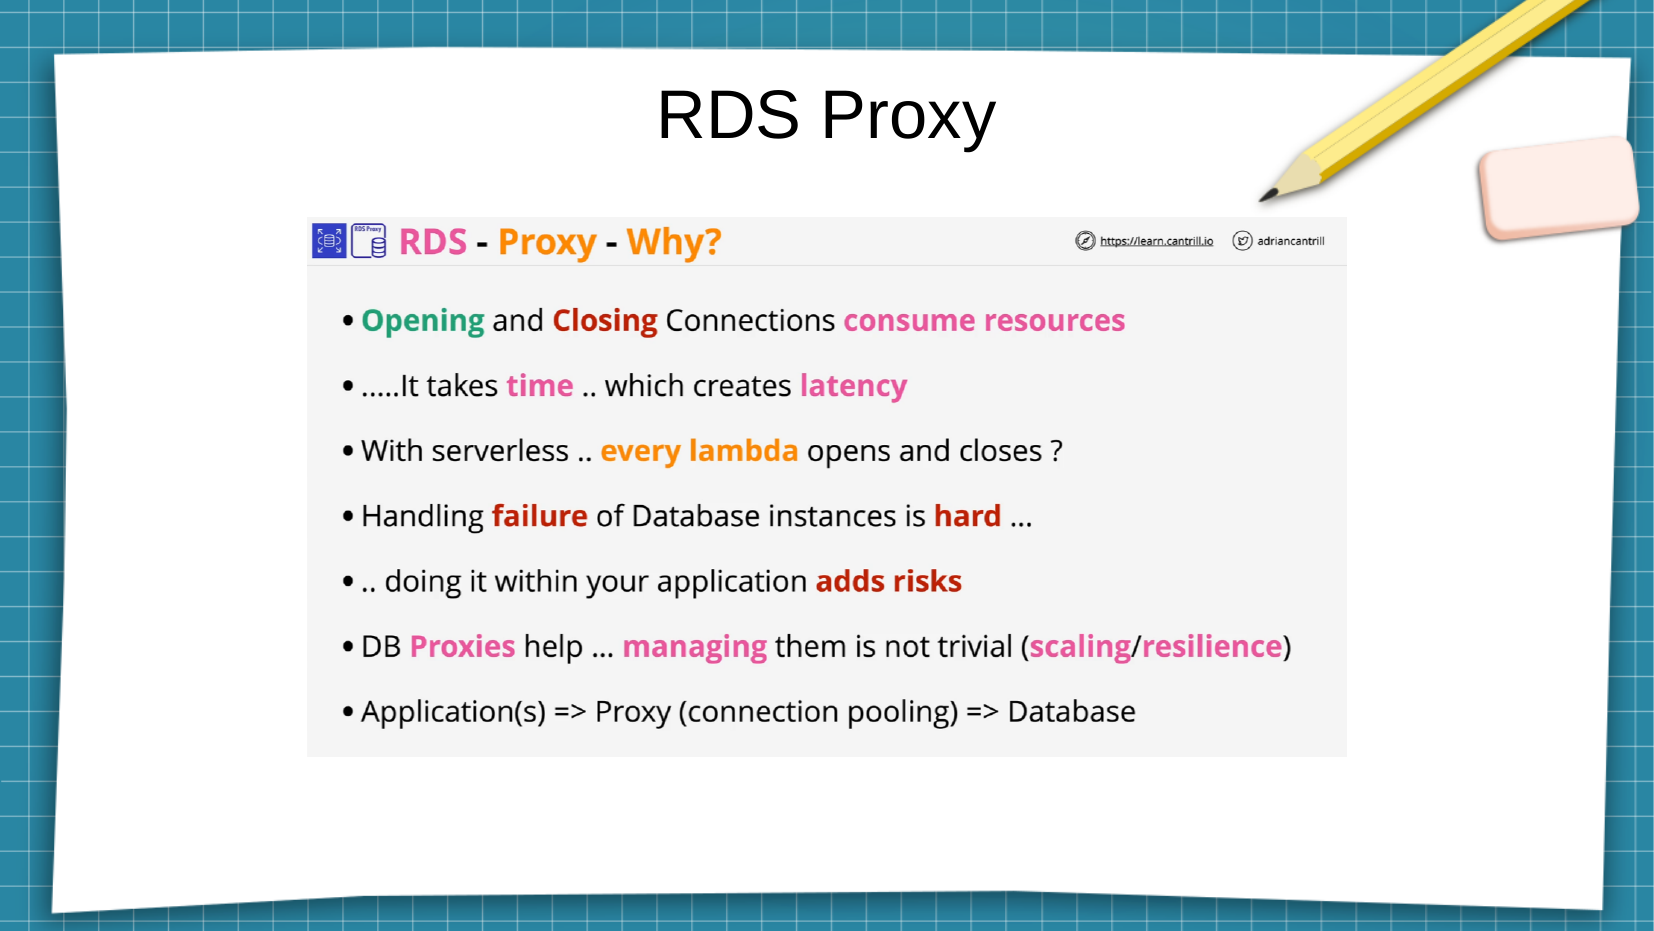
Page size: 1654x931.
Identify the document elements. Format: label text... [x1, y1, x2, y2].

picture [0, 0, 1654, 931]
title RDS Proxy [82, 37, 1571, 193]
